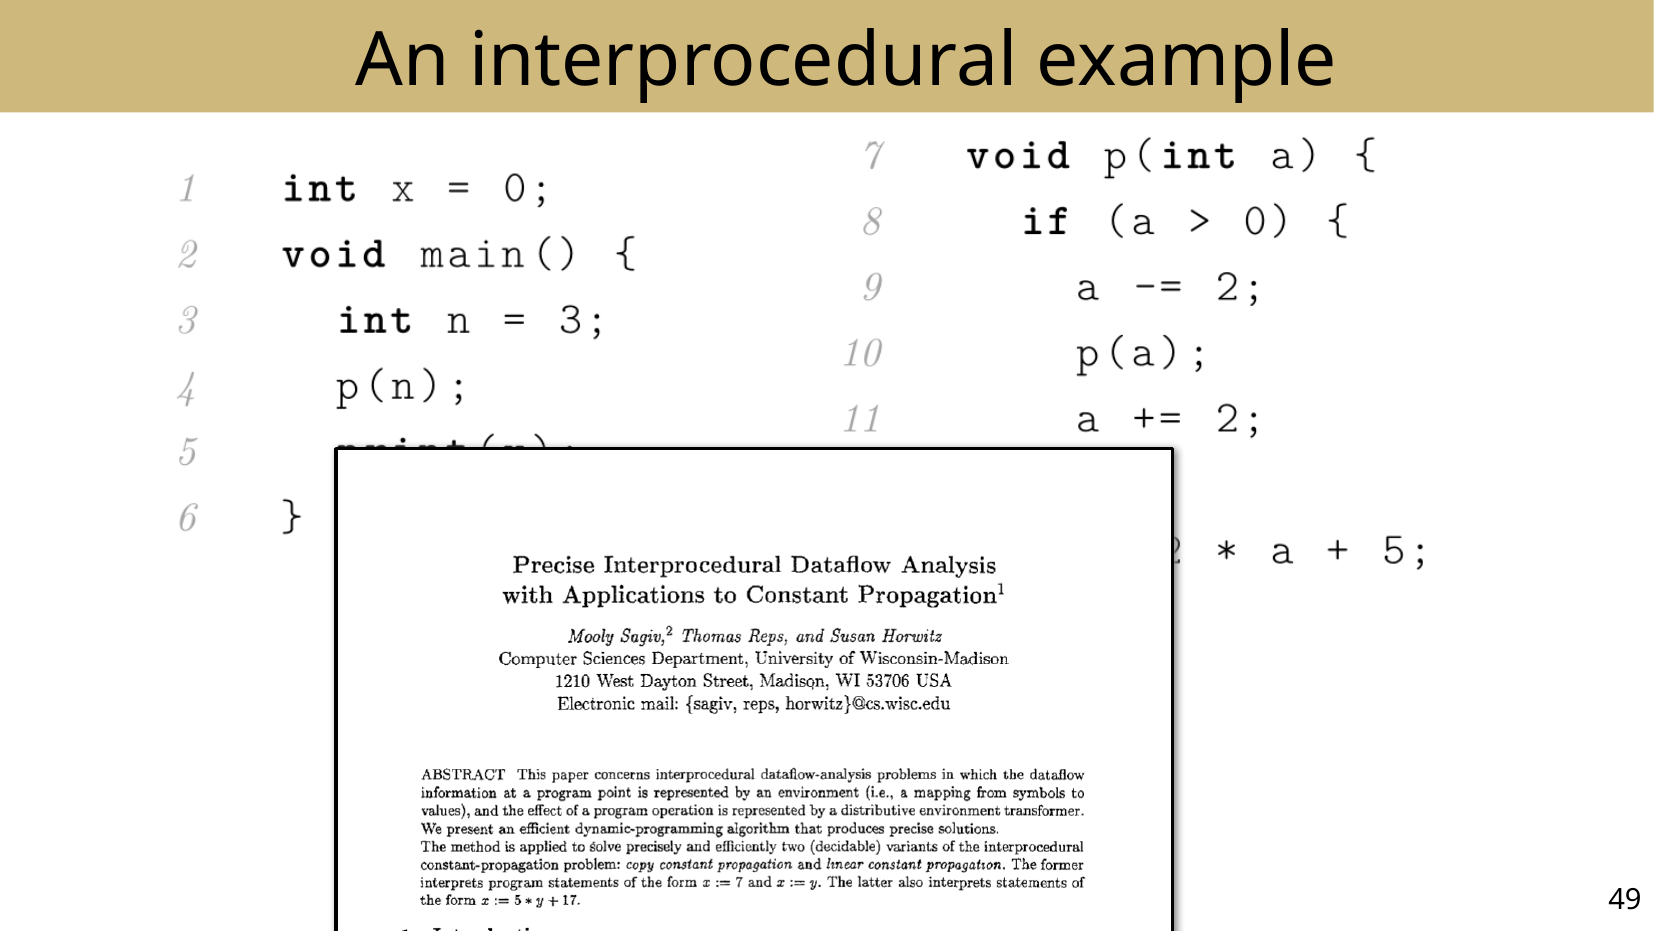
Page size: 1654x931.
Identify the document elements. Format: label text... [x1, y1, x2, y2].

picture [337, 450, 1172, 931]
title An interprocedural example [0, 0, 1654, 153]
picture [158, 122, 1461, 658]
